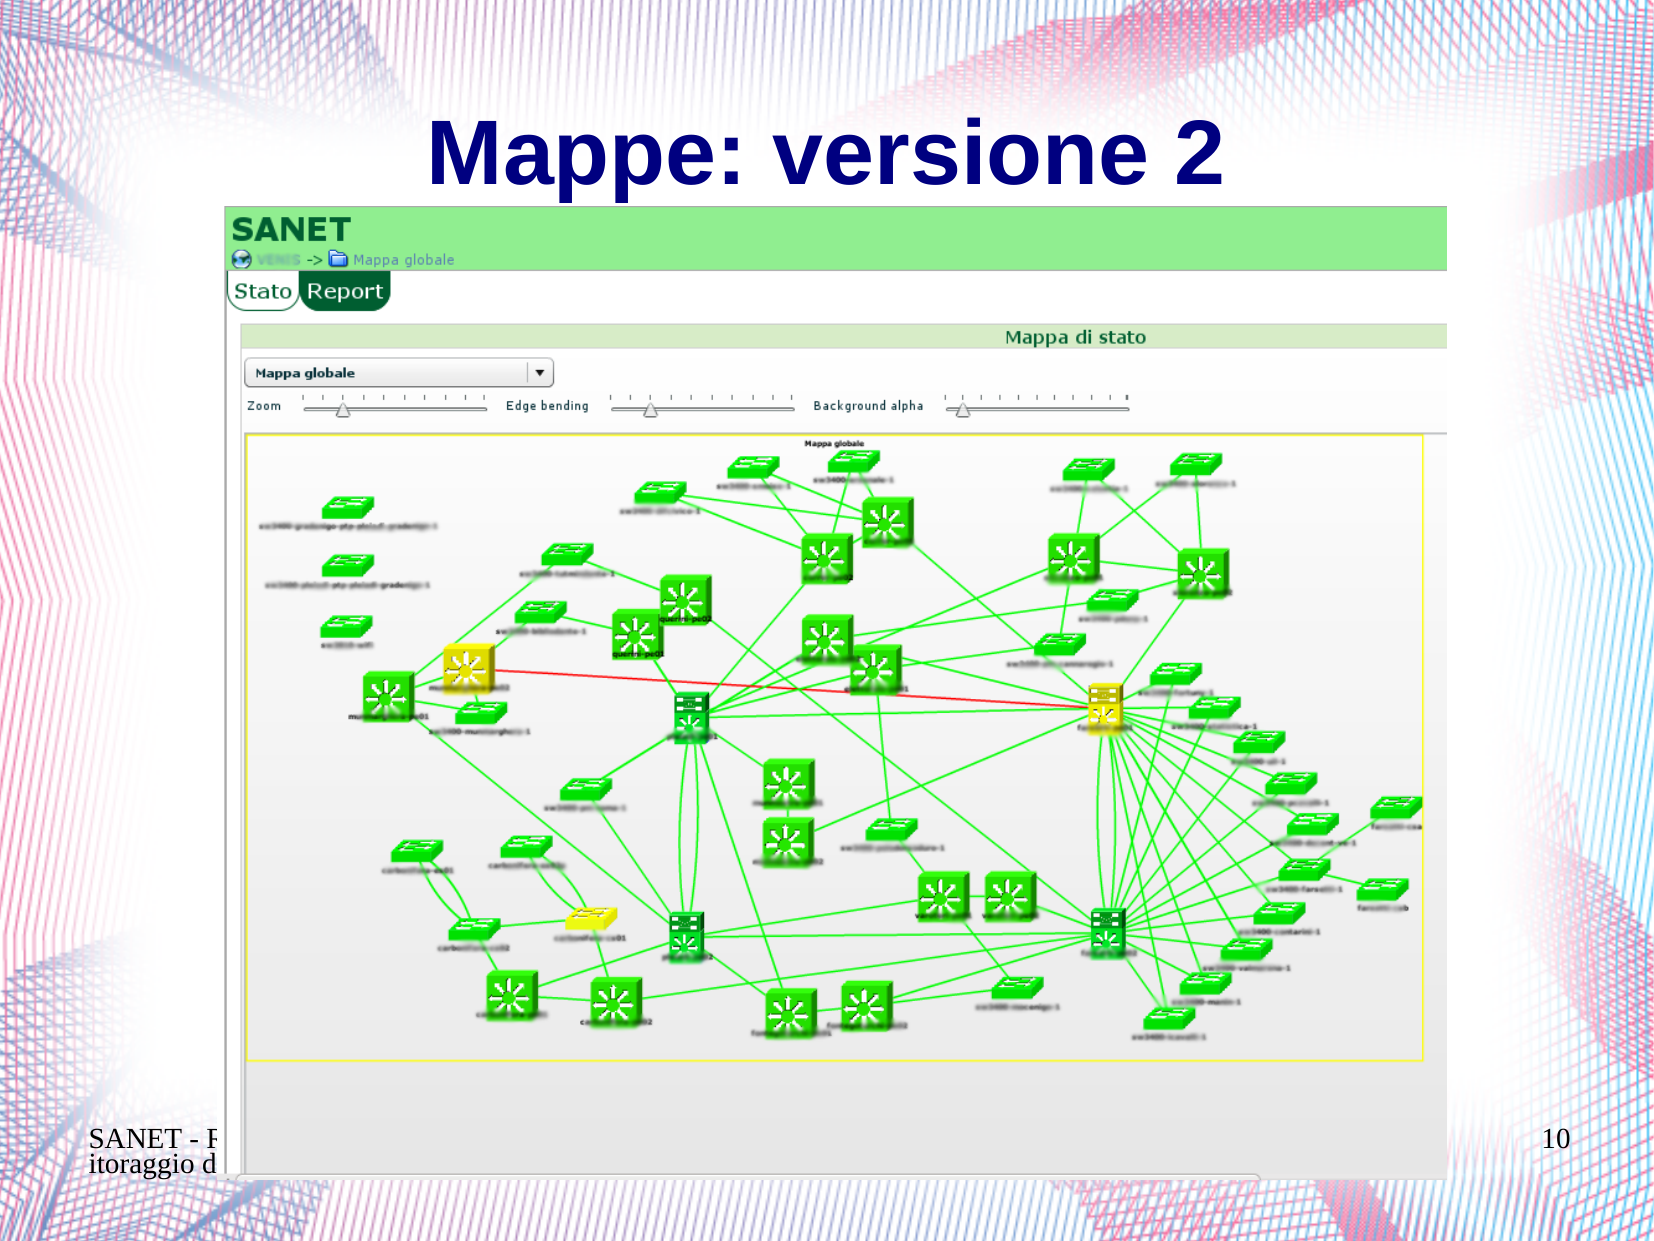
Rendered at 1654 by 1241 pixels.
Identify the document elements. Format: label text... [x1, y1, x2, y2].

picture [0, 0, 1654, 1241]
title Mappe: versione 2 [82, 49, 1571, 257]
